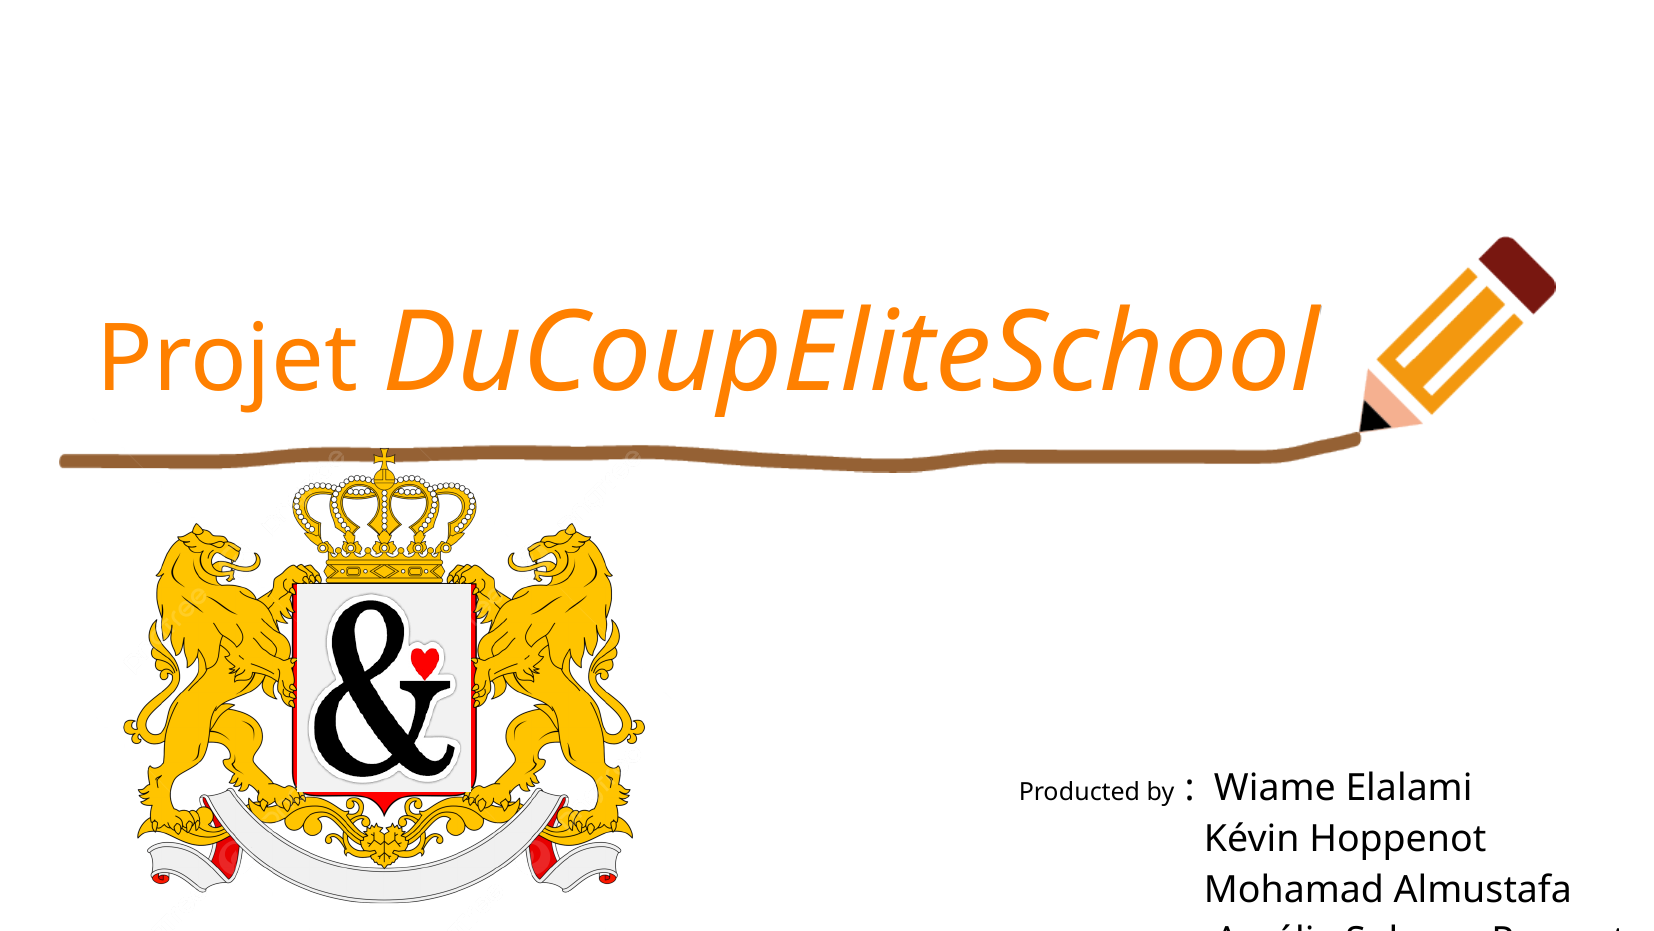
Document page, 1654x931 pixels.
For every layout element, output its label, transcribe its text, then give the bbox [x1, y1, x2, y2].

text_box Producted by : Wiame Elalami Kévin Hoppenot Mohamad Almustafa Amélie Solanas Pruvost [1003, 752, 1654, 931]
title Projet DuCoupEliteSchool [88, 265, 1329, 429]
picture [59, 236, 1556, 931]
